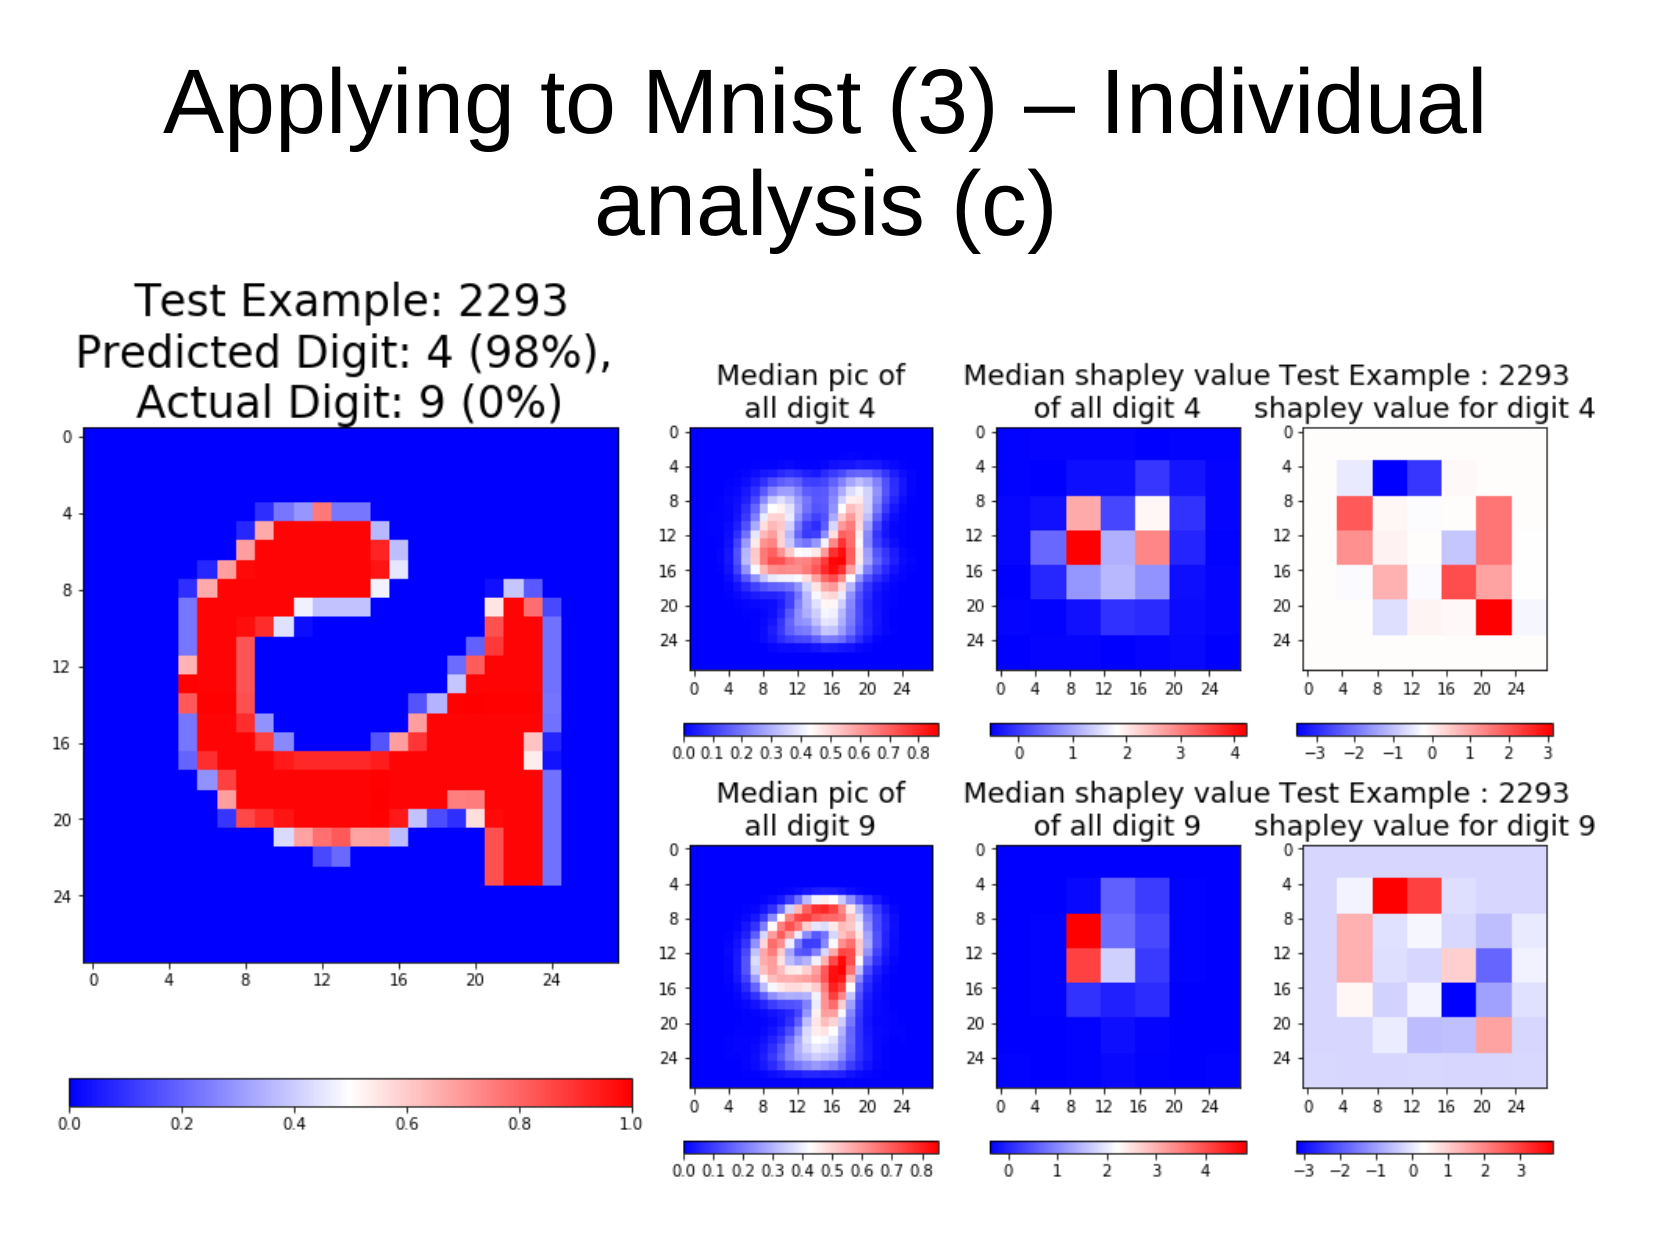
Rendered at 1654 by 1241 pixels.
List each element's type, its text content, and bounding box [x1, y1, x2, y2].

picture [41, 271, 1606, 1191]
title Applying to Mnist (3) – Individual analysis (c) [82, 49, 1571, 257]
